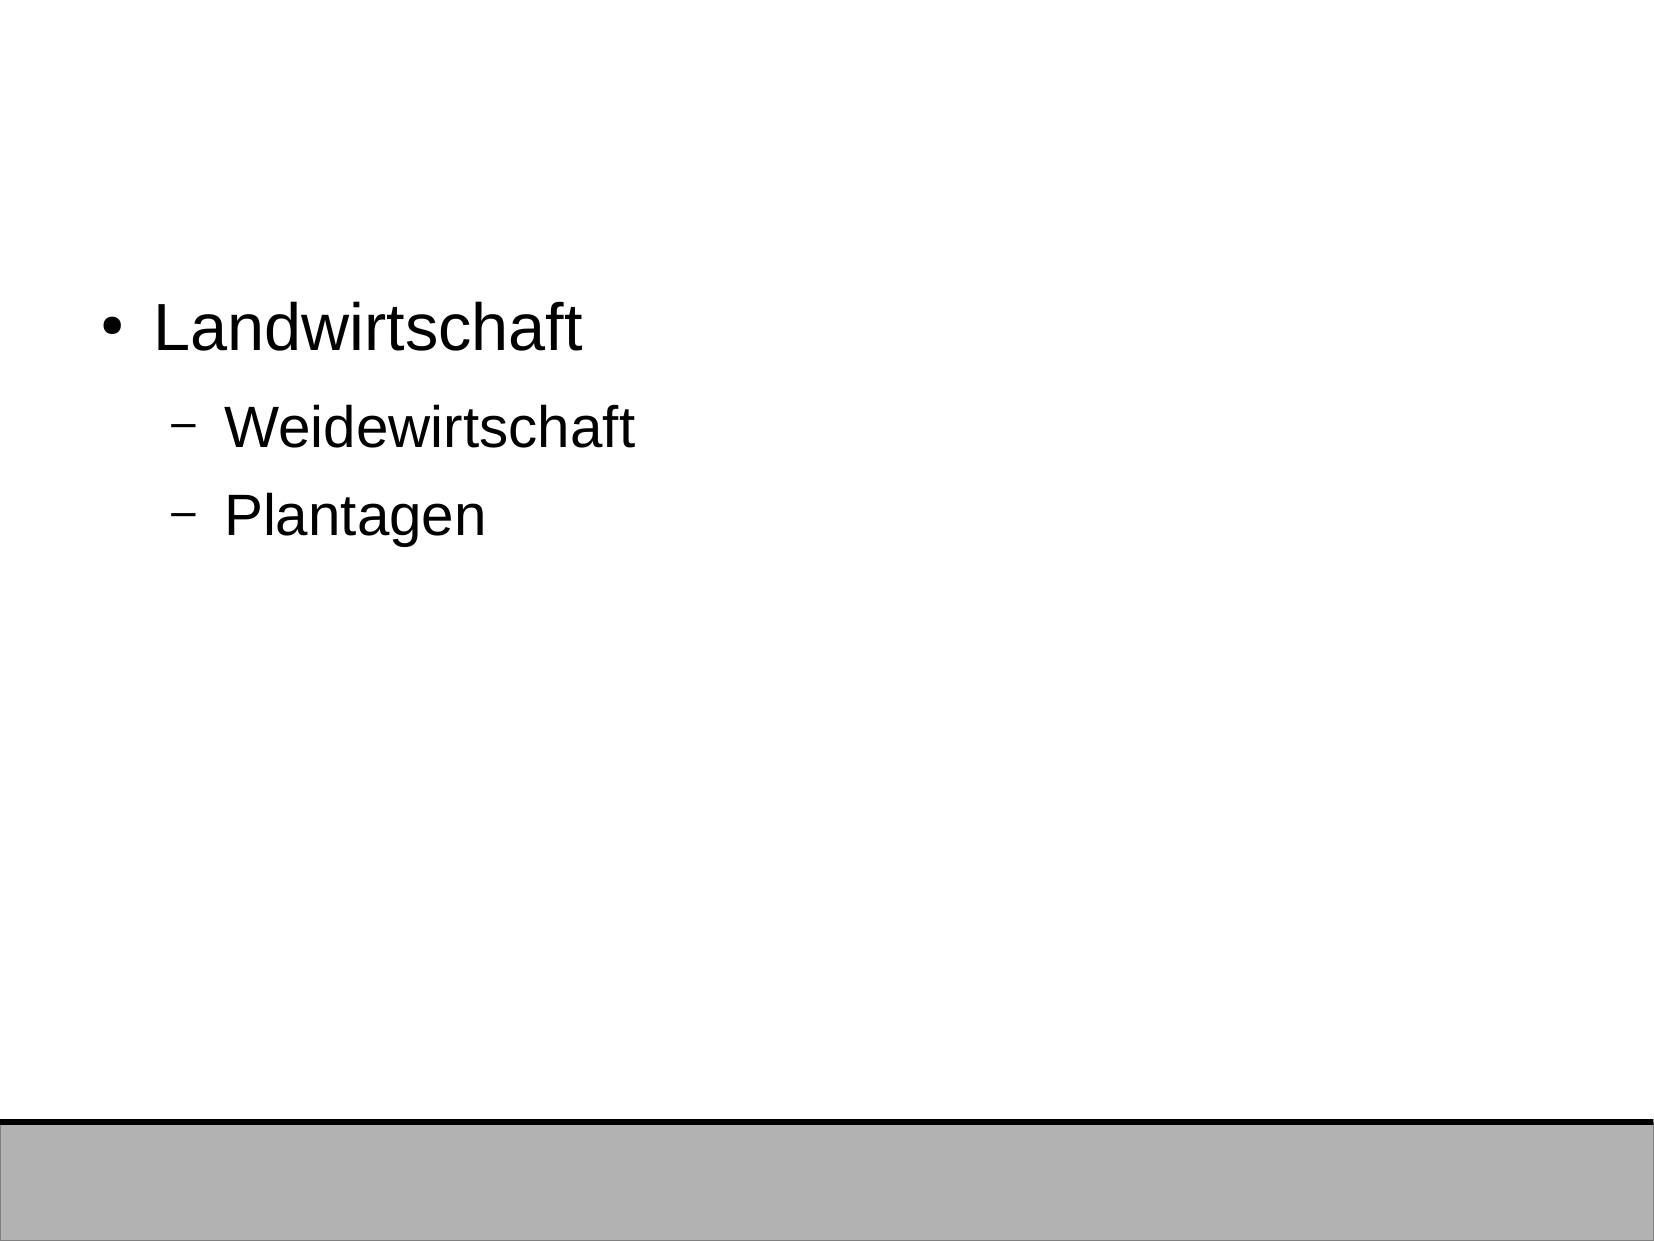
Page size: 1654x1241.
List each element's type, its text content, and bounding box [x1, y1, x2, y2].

list Landwirtschaft Weidewirtschaft Plantagen [82, 290, 1571, 1109]
text_box [0, 1125, 1654, 1241]
